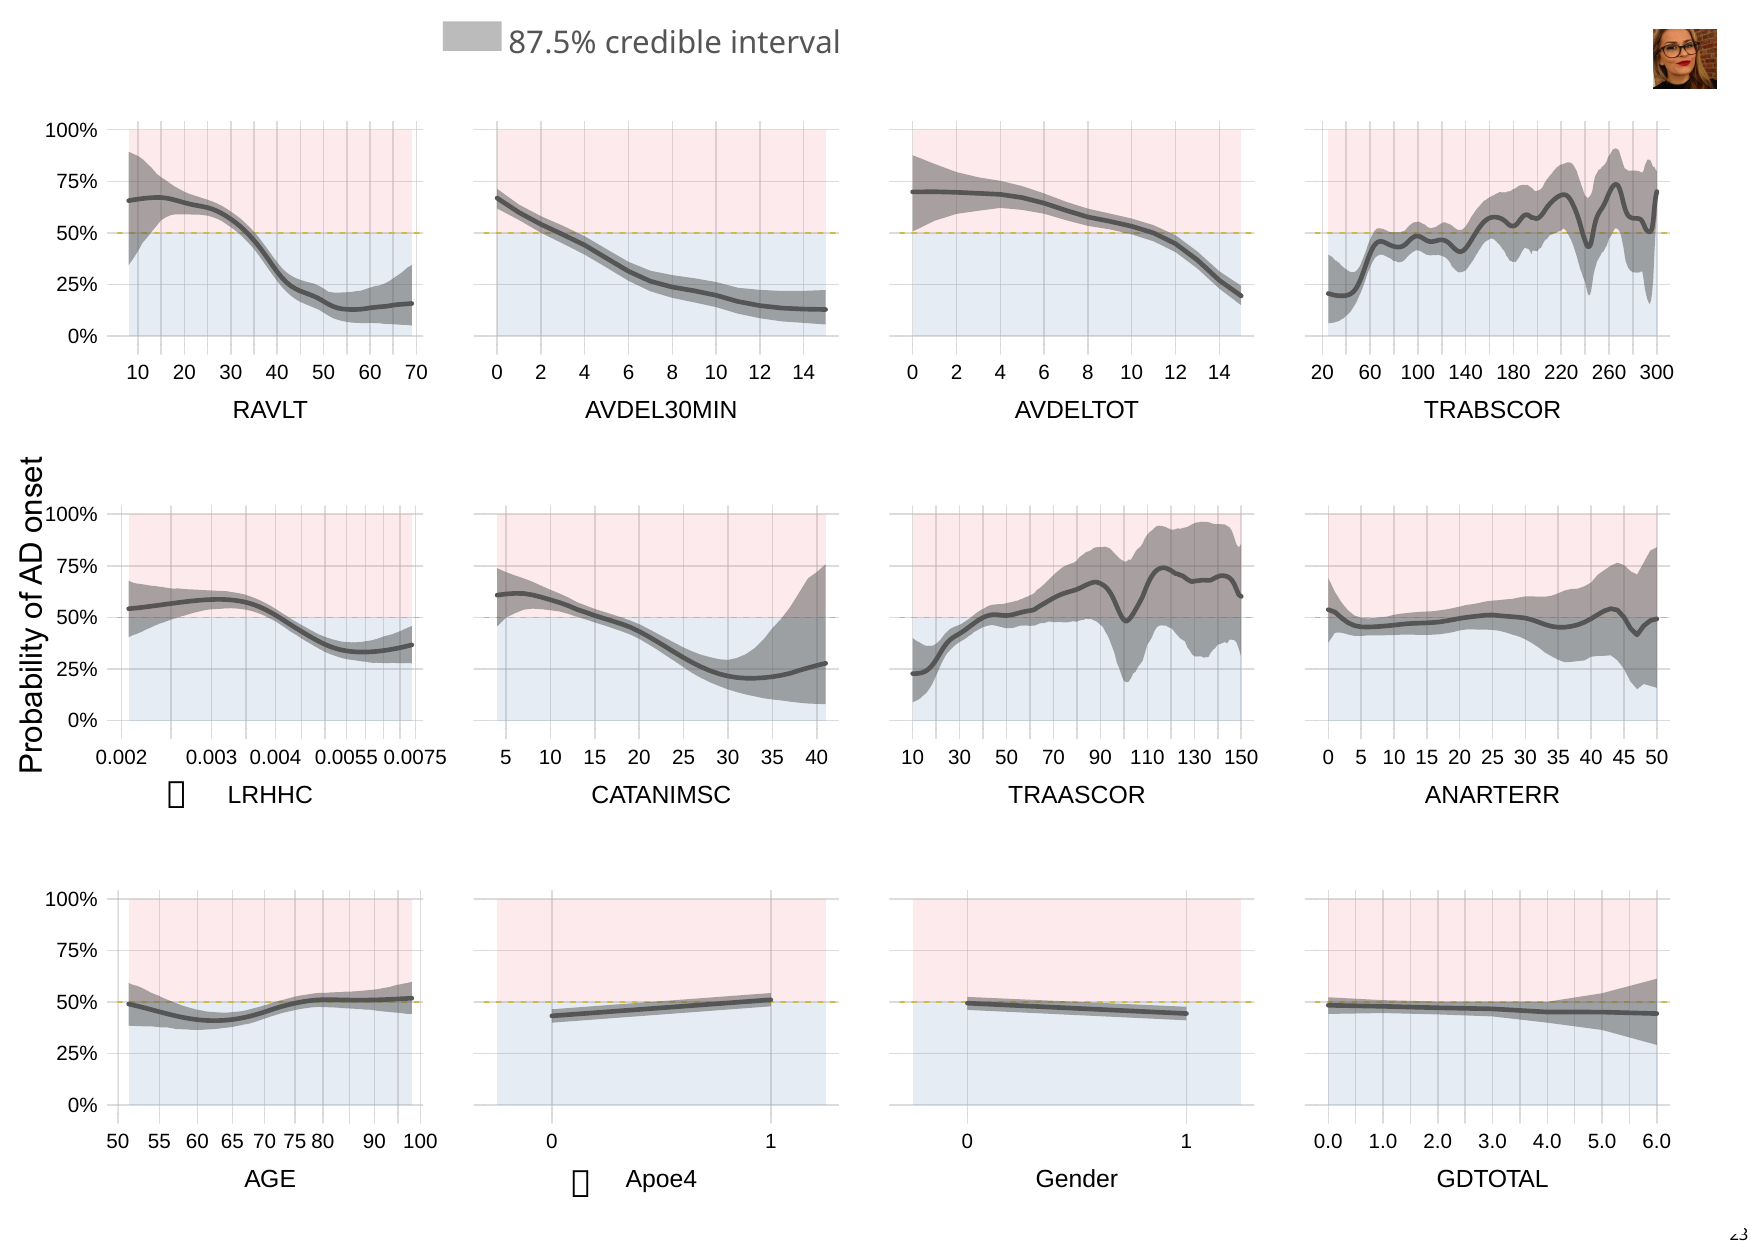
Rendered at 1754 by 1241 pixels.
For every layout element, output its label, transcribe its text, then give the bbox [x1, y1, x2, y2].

text_box 🧬 [554, 1150, 636, 1215]
picture [9, 6, 1745, 1234]
text_box Probability of AD onset [6, 441, 56, 790]
text_box 🧠 [150, 760, 232, 826]
text_box [442, 21, 493, 51]
text_box 87.5% credible interval [493, 13, 834, 60]
